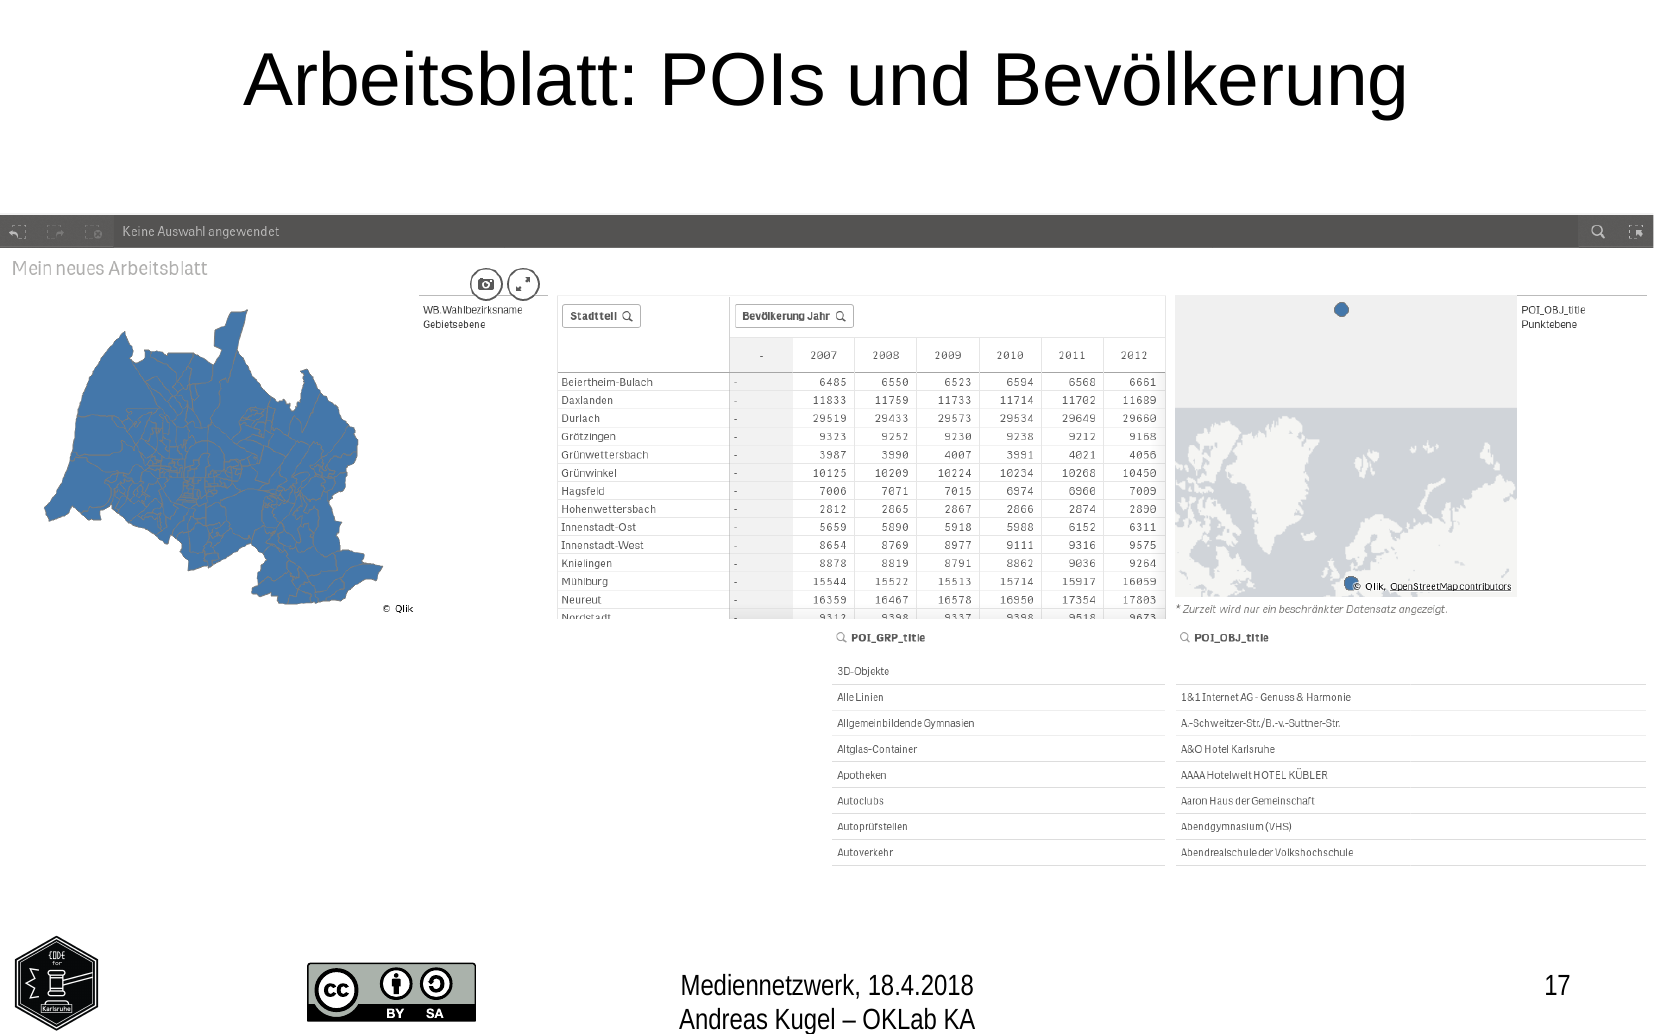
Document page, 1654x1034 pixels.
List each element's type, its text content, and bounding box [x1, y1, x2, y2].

picture [6, 933, 107, 1033]
title Arbeitsblatt: POIs und Bevölkerung [82, 17, 1571, 142]
picture [0, 213, 1654, 875]
